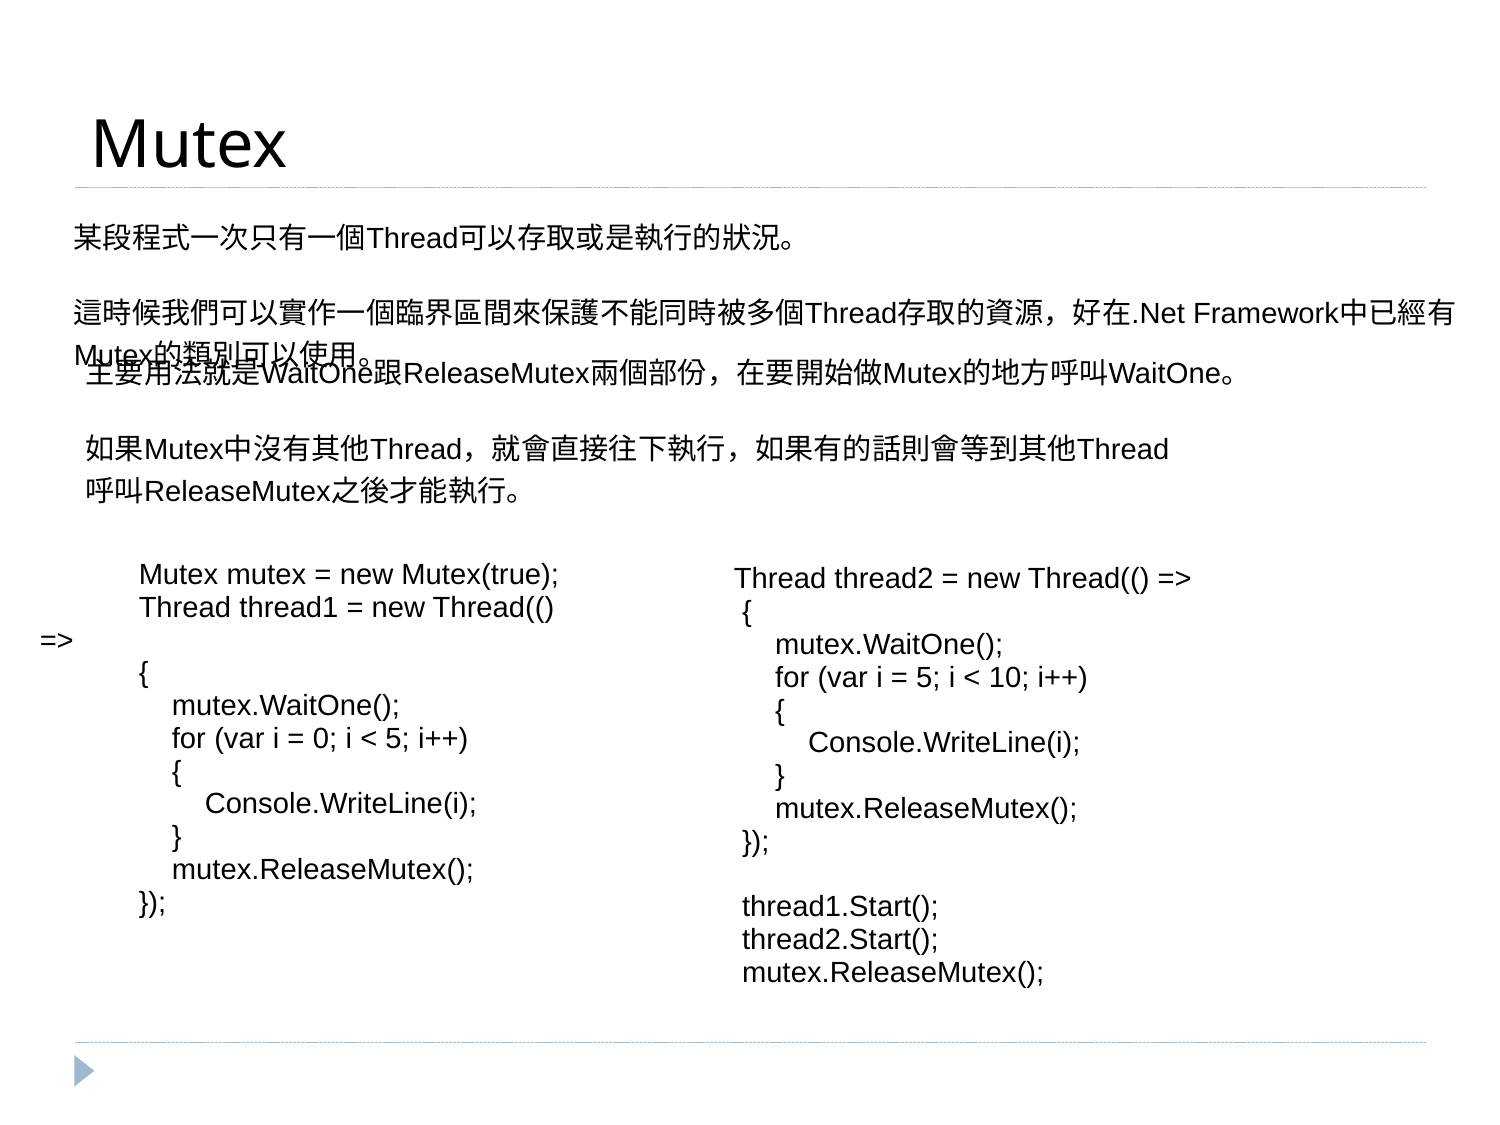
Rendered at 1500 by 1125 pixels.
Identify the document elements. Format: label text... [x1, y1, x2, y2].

title Mutex [75, 25, 1426, 188]
text_box Mutex mutex = new Mutex(true); Thread thread1 = new Thread(() => { mutex.WaitOne(); for (var i = 0; i < 5; i++) { Console.WriteLine(i); } mutex.ReleaseMutex(); }); [25, 550, 612, 920]
text_box 某段程式一次只有一個Thread可以存取或是執行的狀況。 這時候我們可以實作一個臨界區間來保護不能同時被多個Thread存取的資源，好在.Net Framework中已經有Mutex的類別可以使用。 [59, 206, 1500, 390]
text_box Thread thread2 = new Thread(() => { mutex.WaitOne(); for (var i = 5; i < 10; i++) { Console.WriteLine(i); } mutex.ReleaseMutex(); }); thread1.Start(); thread2.Start(); mutex.ReleaseMutex(); [628, 555, 1371, 1022]
text_box 主要用法就是WaitOne跟ReleaseMutex兩個部份，在要開始做Mutex的地方呼叫WaitOne。 如果Mutex中沒有其他Thread，就會直接往下執行，如果有的話則會等到其他Thread 呼叫ReleaseMutex之後才能執行。 [70, 342, 1449, 522]
